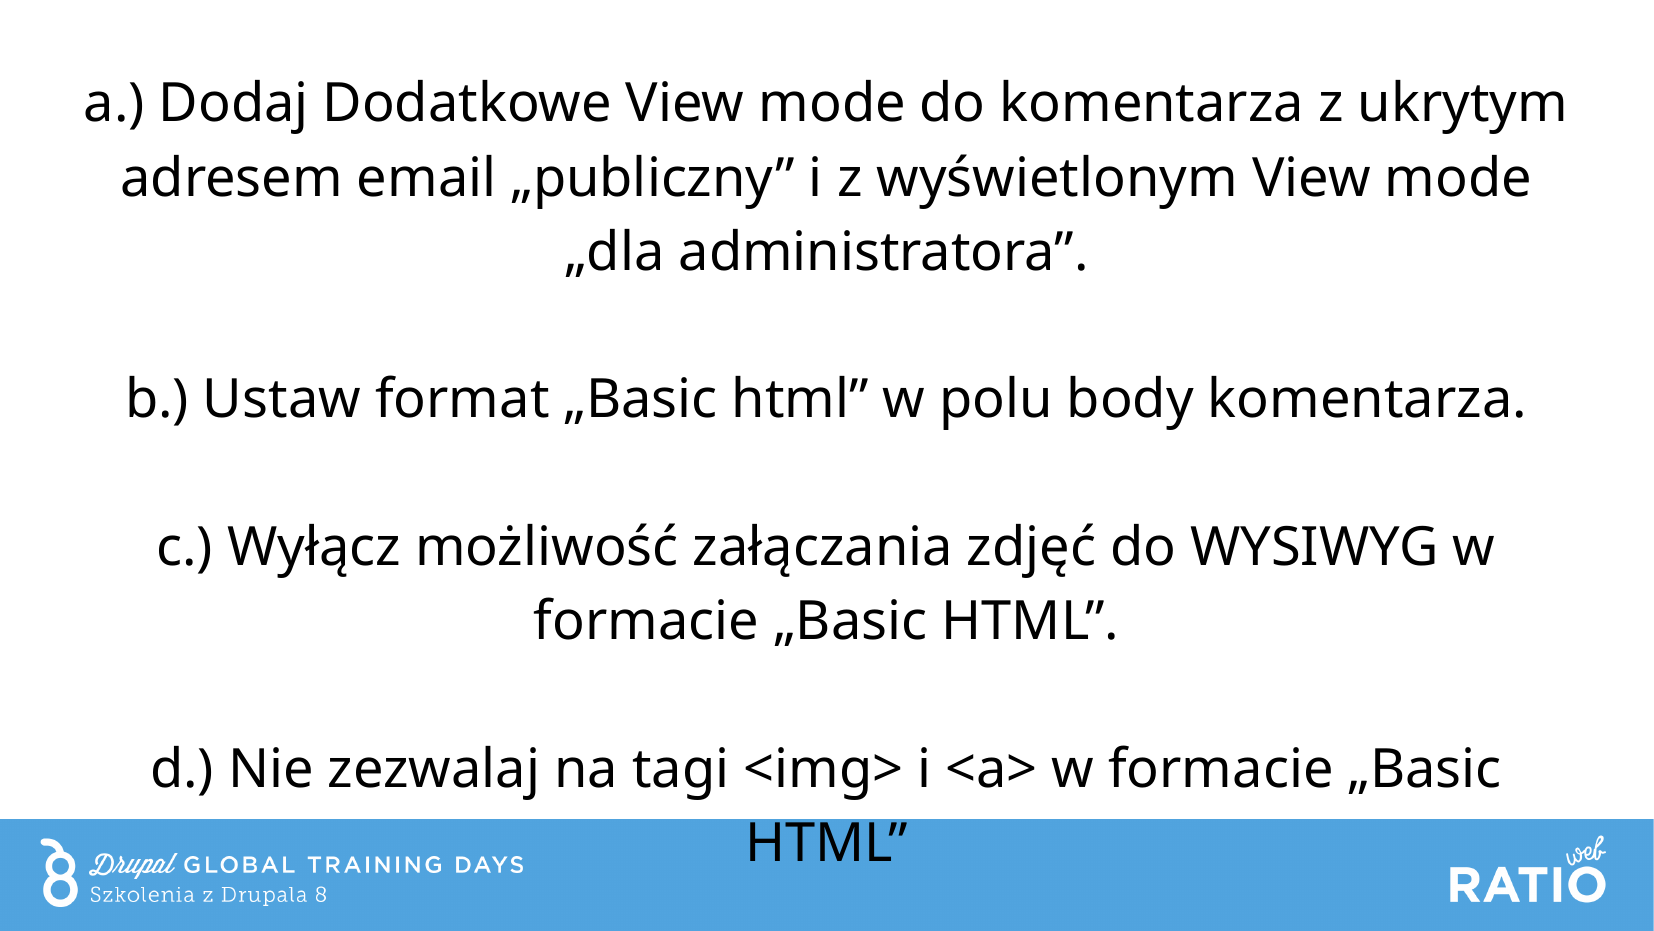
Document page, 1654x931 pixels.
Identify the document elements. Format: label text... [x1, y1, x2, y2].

subtitle Zadanie 2. a.) Dodaj Dodatkowe View mode do komentarza z ukrytym adresem email „publiczny” i z wyświetlonym View mode „dla administratora”. b.) Ustaw format „Basic html” w polu body komentarza. c.) Wyłącz możliwość załączania zdjęć do WYSIWYG w formacie „Basic HTML”. d.) Nie zezwalaj na tagi <img> i <a> w formacie „Basic HTML” [82, 29, 1571, 765]
picture [0, 0, 1654, 931]
